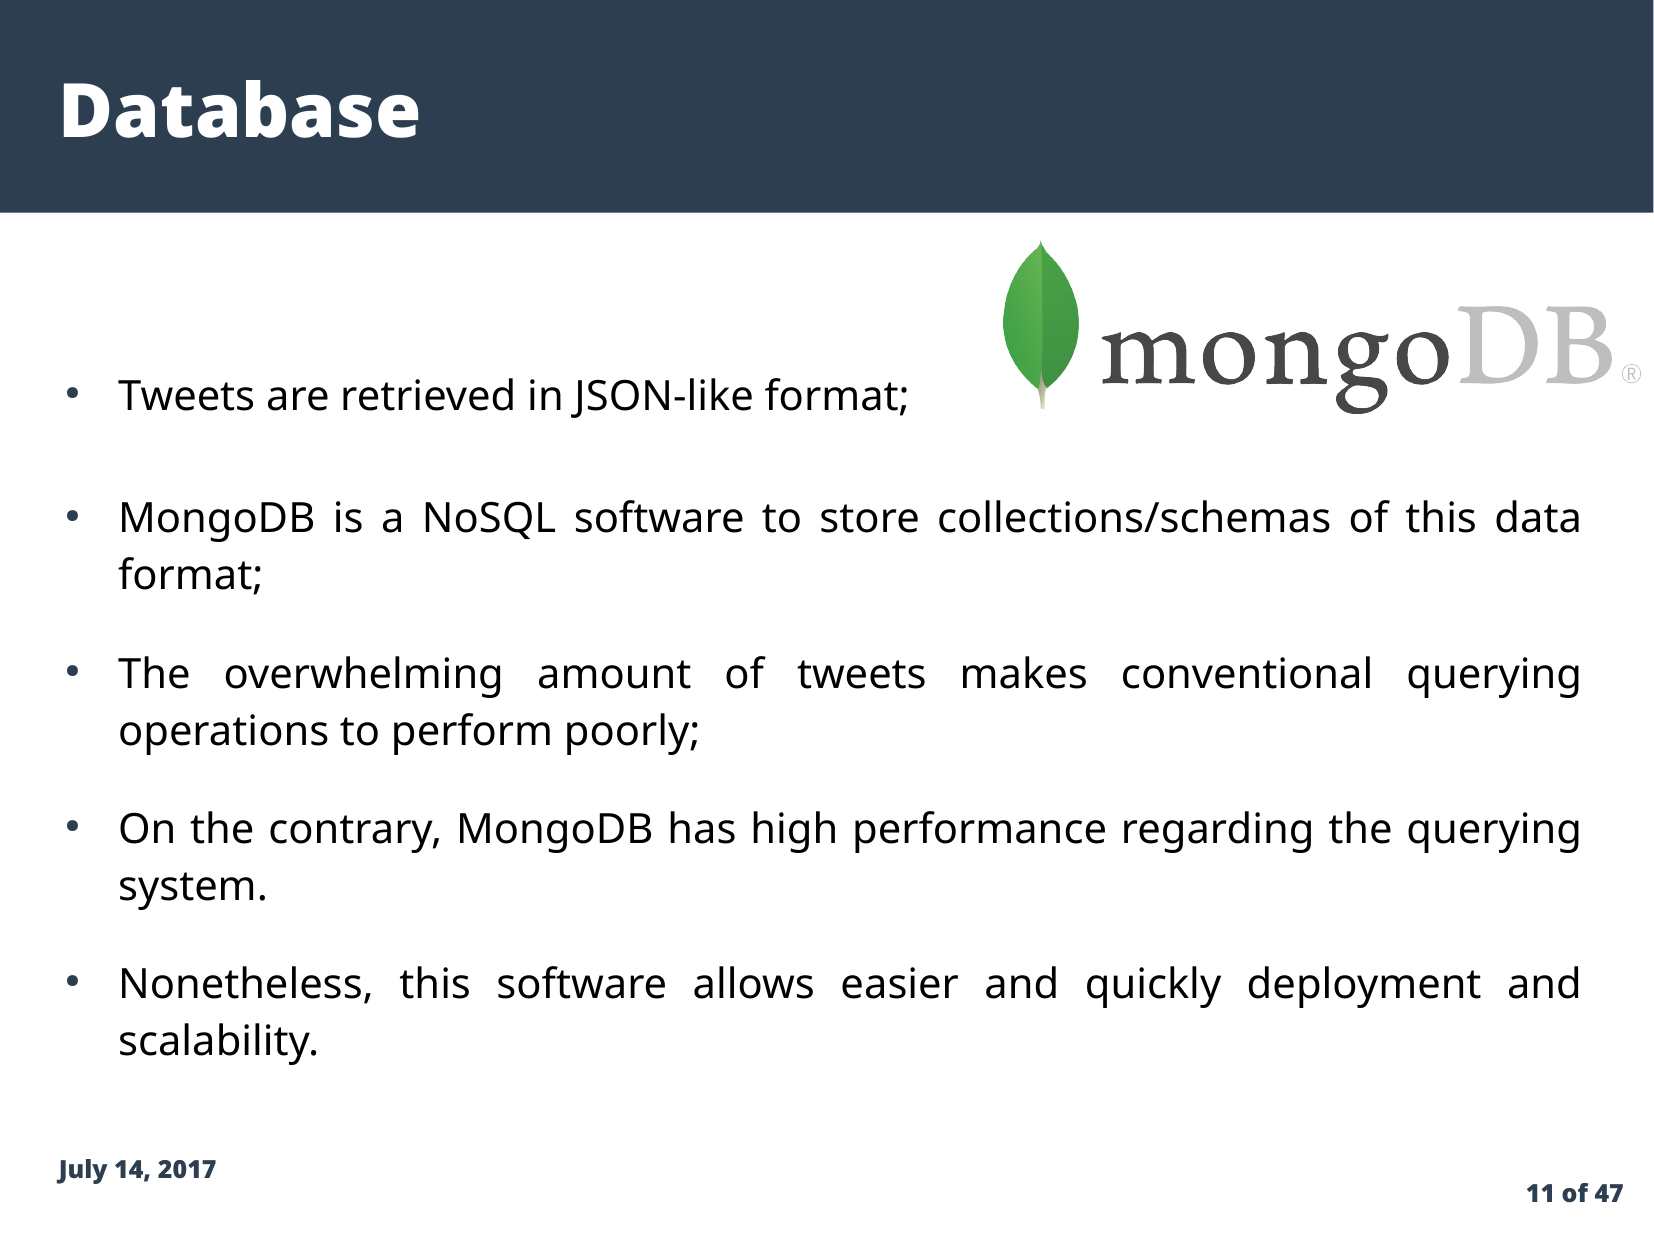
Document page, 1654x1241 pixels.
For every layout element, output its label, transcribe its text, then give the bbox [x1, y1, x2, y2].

picture [1003, 240, 1641, 414]
list Tweets are retrieved in JSON-like format; MongoDB is a NoSQL software to store collections/schemas of this data format; The overwhelming amount of tweets makes conventional querying operations to perform poorly; On the contrary, MongoDB has high performance regarding the querying system. Nonetheless, this software allows easier and quickly deployment and scalability. [47, 366, 1583, 1093]
title Database [59, 29, 1595, 187]
